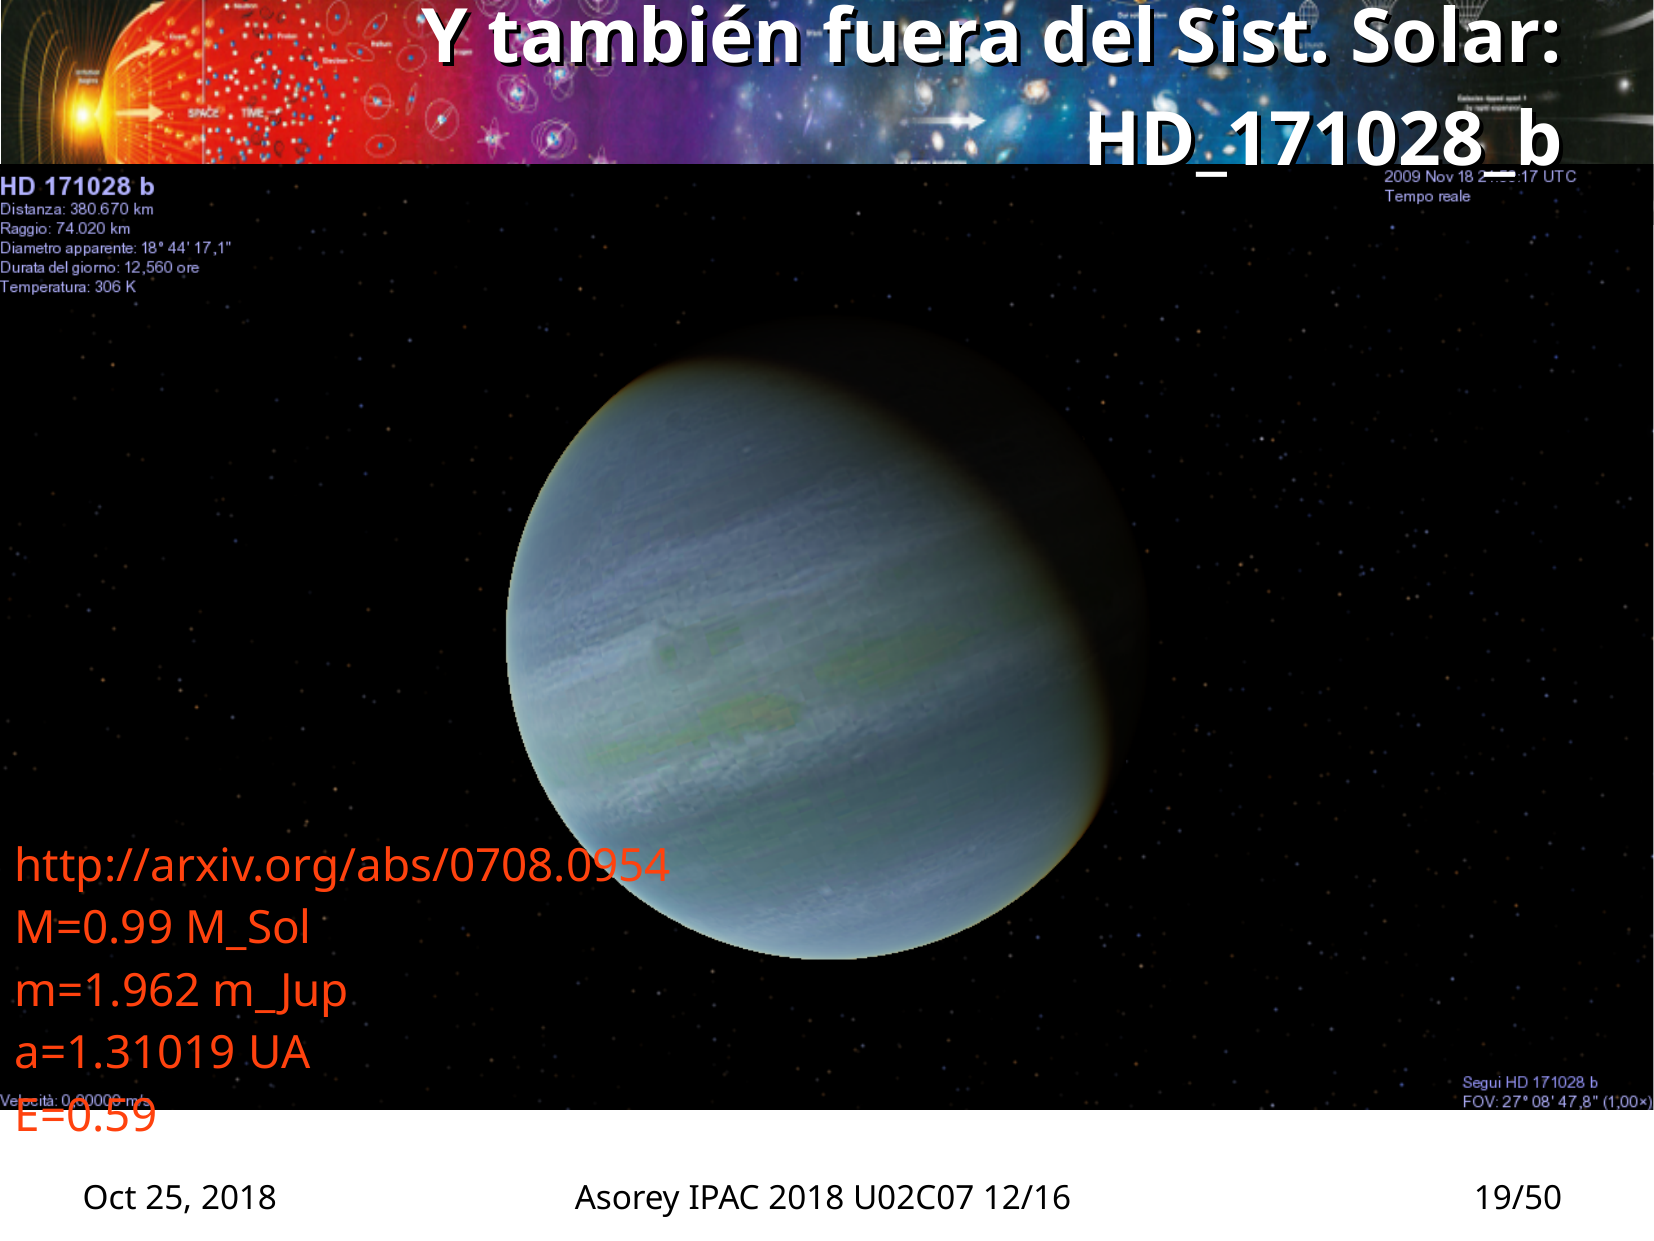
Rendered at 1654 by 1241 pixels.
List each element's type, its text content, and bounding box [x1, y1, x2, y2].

picture [23, 1107, 69, 1111]
picture [112, 1107, 133, 1111]
picture [72, 1107, 86, 1111]
picture [0, 0, 1654, 1111]
picture [0, 1107, 18, 1111]
picture [137, 1107, 151, 1111]
text_box http://arxiv.org/abs/0708.0954 M=0.99 M_Sol m=1.962 m_Jup a=1.31019 UA E=0.59 [0, 825, 727, 1107]
picture [89, 1107, 108, 1111]
title Y también fuera del Sist. Solar: HD_171028_b [75, 19, 1564, 151]
